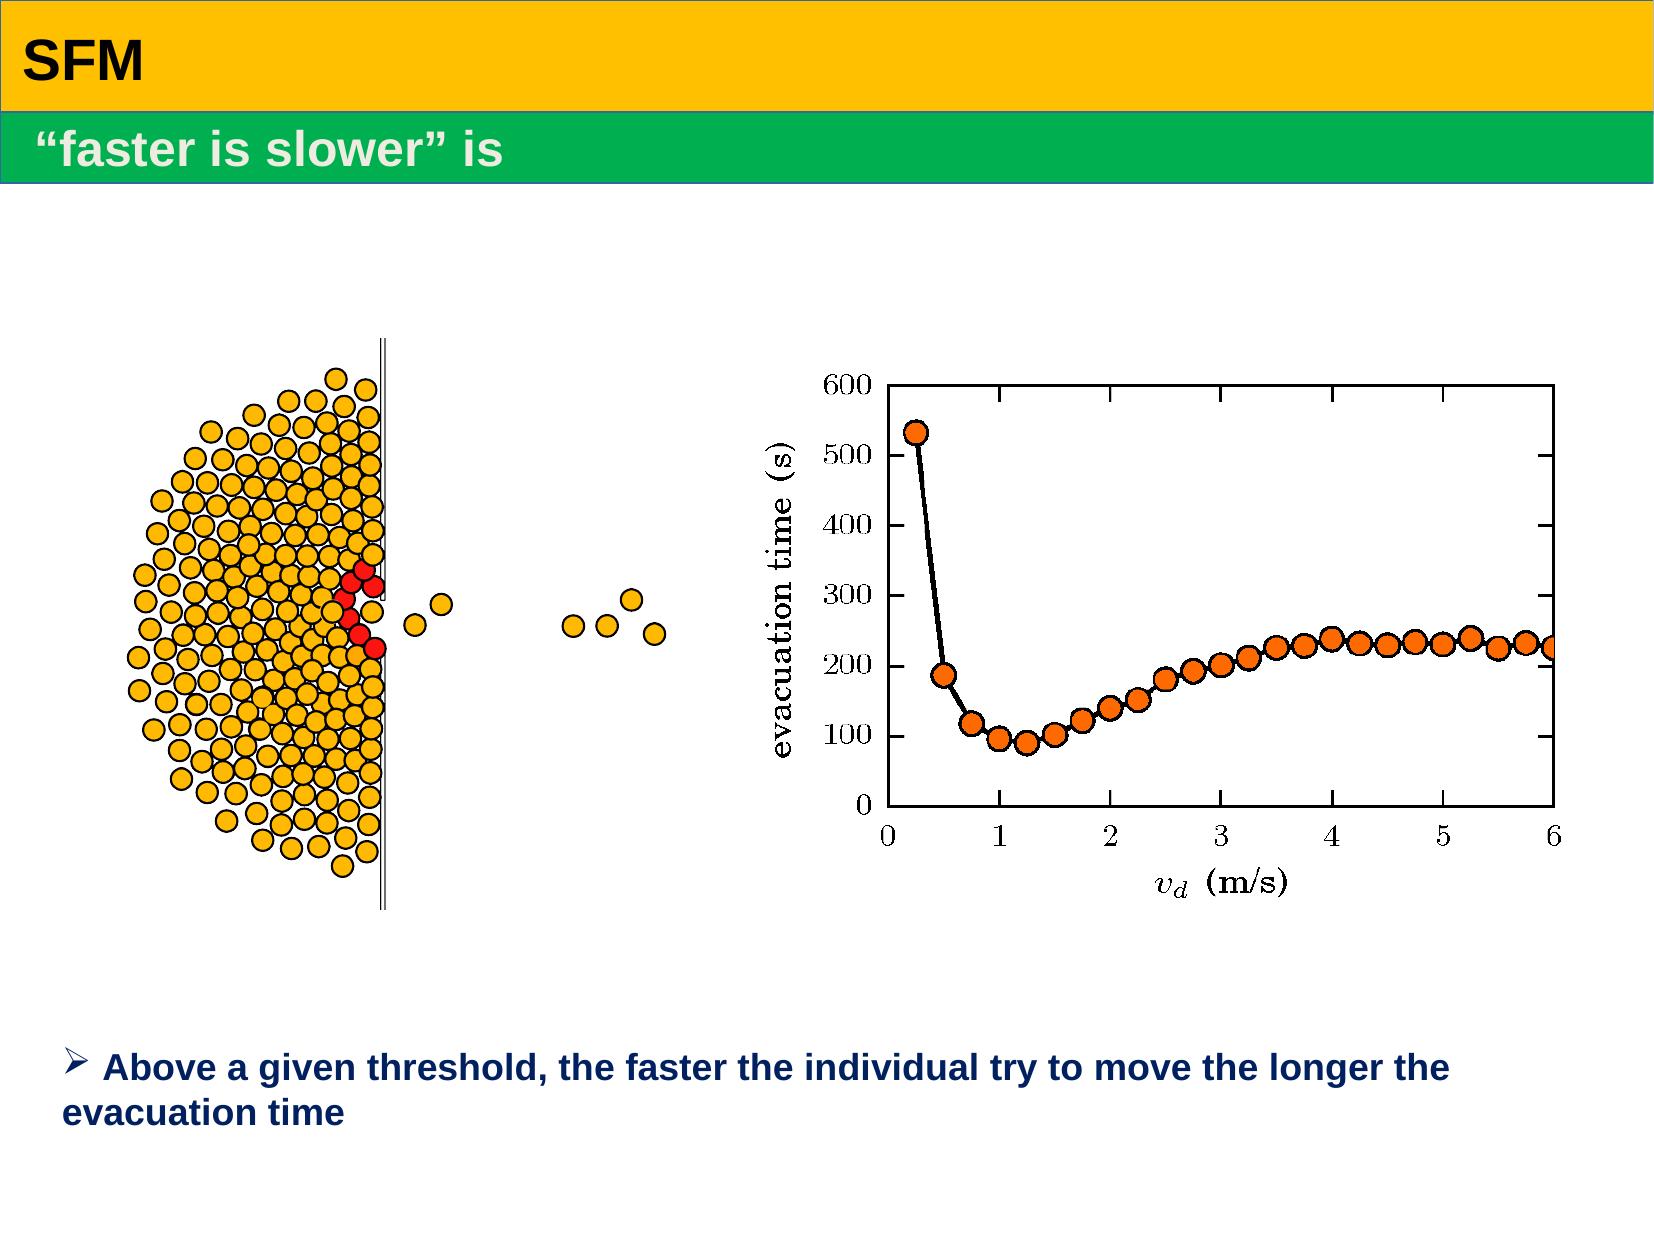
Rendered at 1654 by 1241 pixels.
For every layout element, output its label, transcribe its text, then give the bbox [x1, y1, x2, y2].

text_box Above a given threshold, the faster the individual try to move the longer the evacuation time [47, 1035, 1565, 1147]
text_box [0, 0, 1654, 183]
text_box SFM [7, 14, 981, 95]
picture [88, 338, 671, 910]
picture [738, 342, 1589, 933]
text_box “faster is slower” is [5, 108, 1654, 189]
